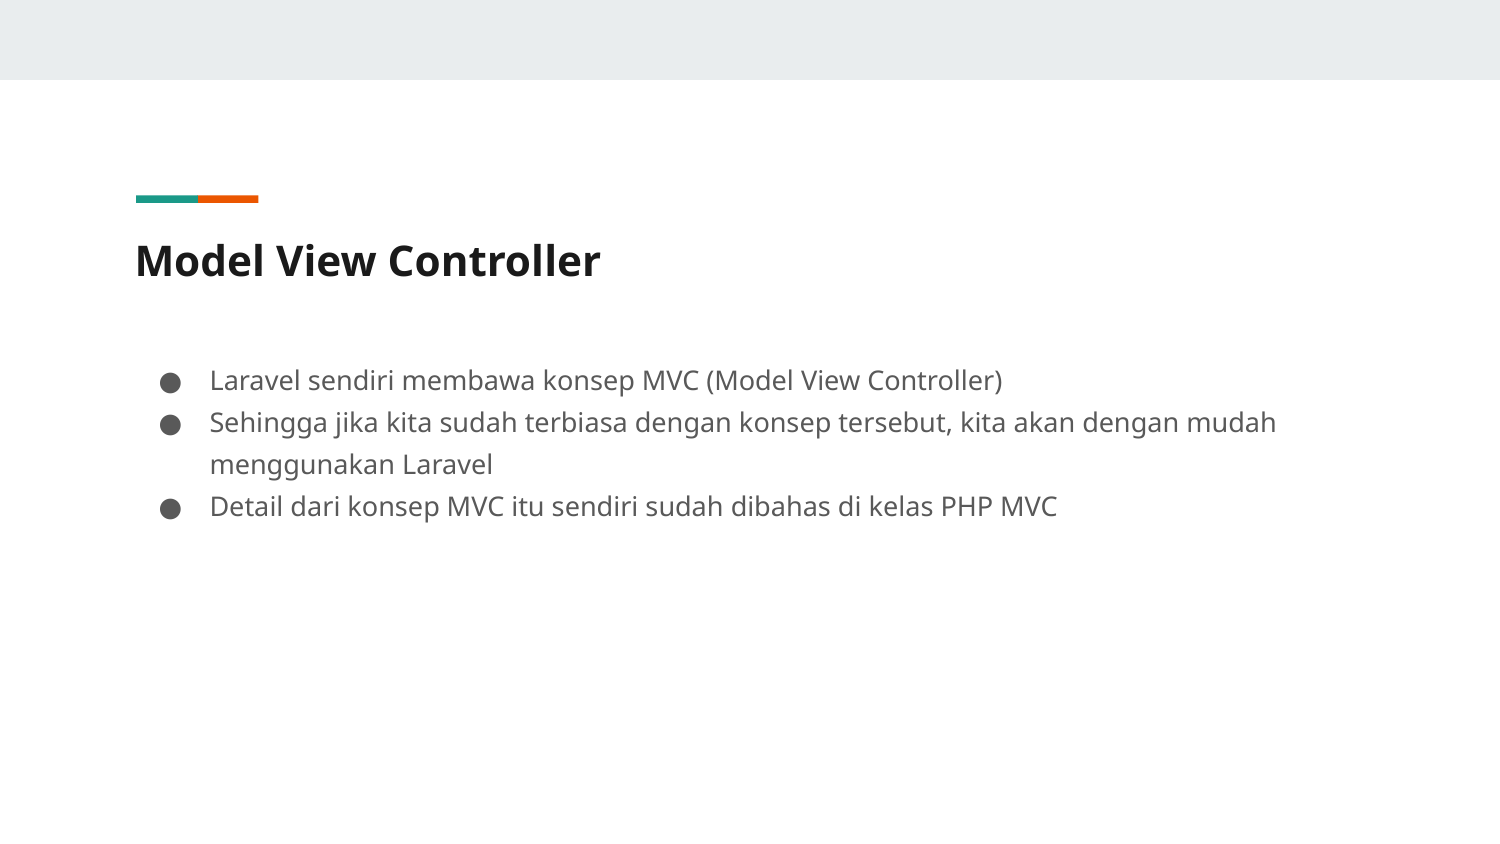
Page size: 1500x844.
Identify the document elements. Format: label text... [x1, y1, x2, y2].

list Laravel sendiri membawa konsep MVC (Model View Controller) Sehingga jika kita sudah terbiasa dengan konsep tersebut, kita akan dengan mudah menggunakan Laravel Detail dari konsep MVC itu sendiri sudah dibahas di kelas PHP MVC [119, 341, 1381, 712]
title Model View Controller [119, 216, 1381, 305]
